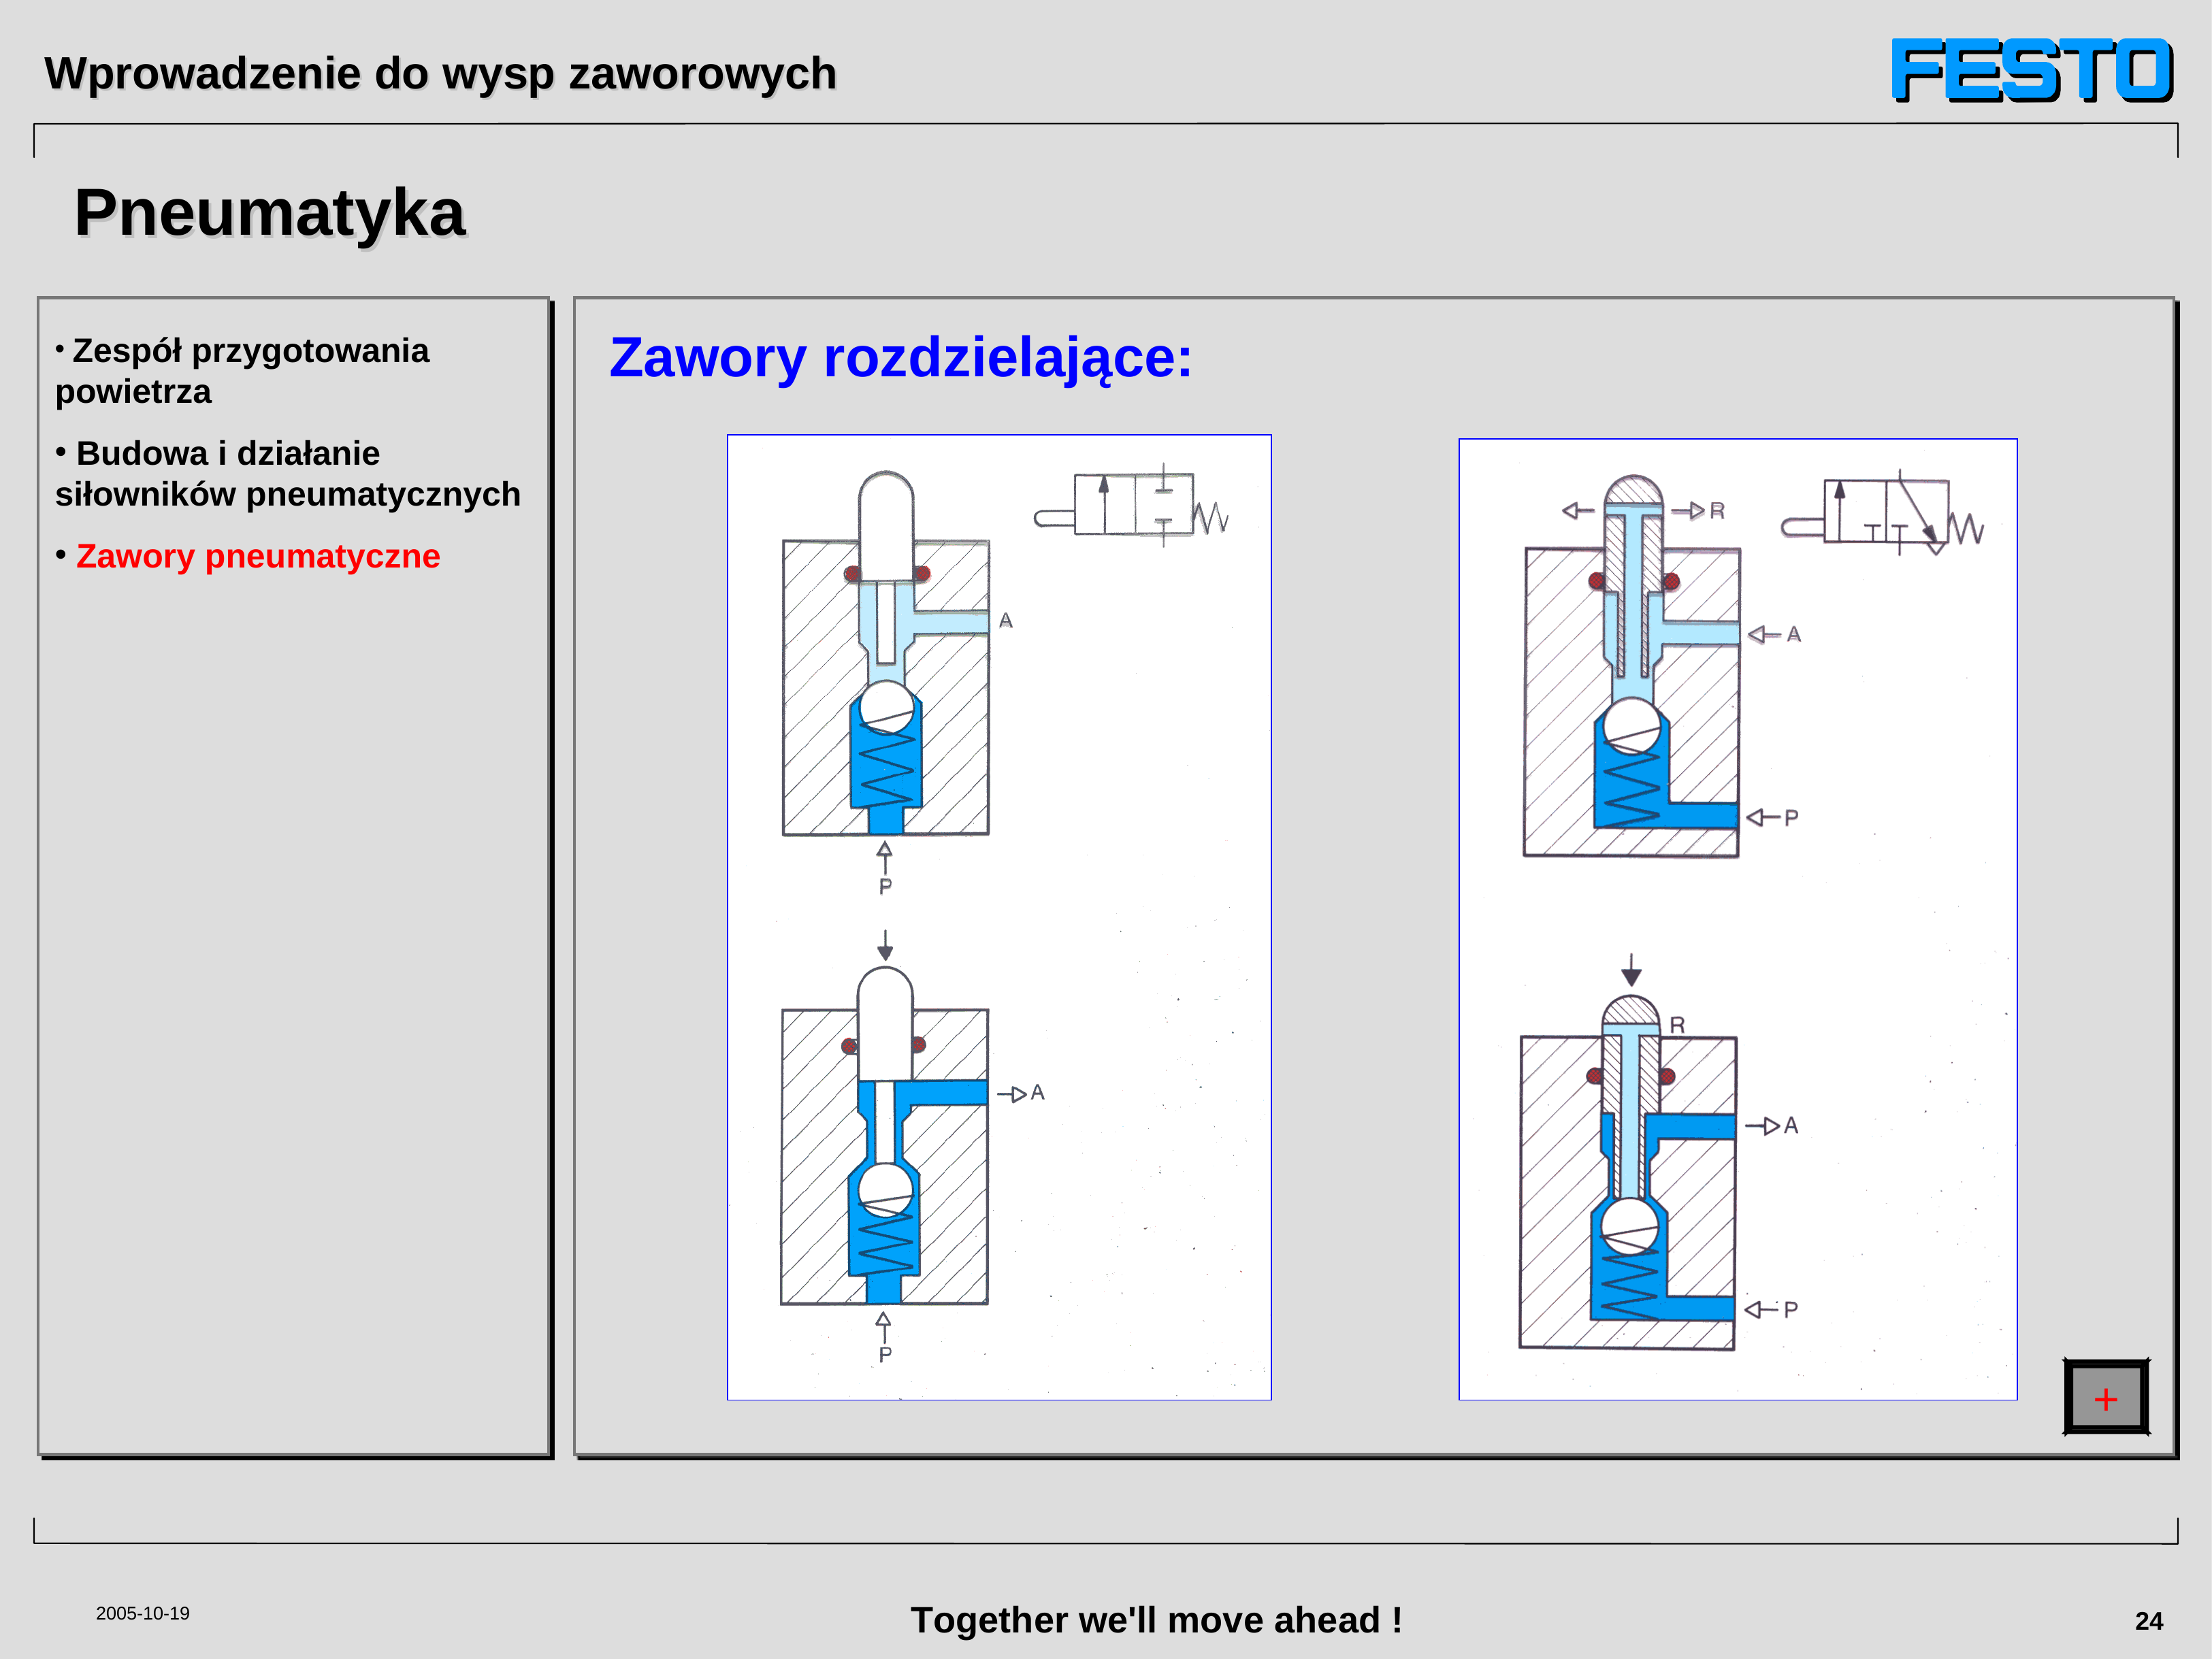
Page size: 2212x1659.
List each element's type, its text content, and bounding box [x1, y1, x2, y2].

picture [1459, 439, 2017, 1400]
text_box <number> [2057, 1592, 2186, 1648]
text_box 2005-10-19 [74, 1592, 387, 1633]
picture [728, 435, 1271, 1400]
title Pneumatyka [51, 142, 1895, 260]
text_box + [2072, 1366, 2142, 1427]
text_box Zespół przygotowania powietrza Budowa i działanie siłowników pneumatycznych Zawory pneumatyczne [44, 323, 536, 642]
text_box Zawory rozdzielające: [599, 314, 1681, 394]
text_box Together we'll move ahead ! [2067, 1361, 2147, 1366]
text_box Together we'll move ahead ! [807, 1592, 1508, 1644]
